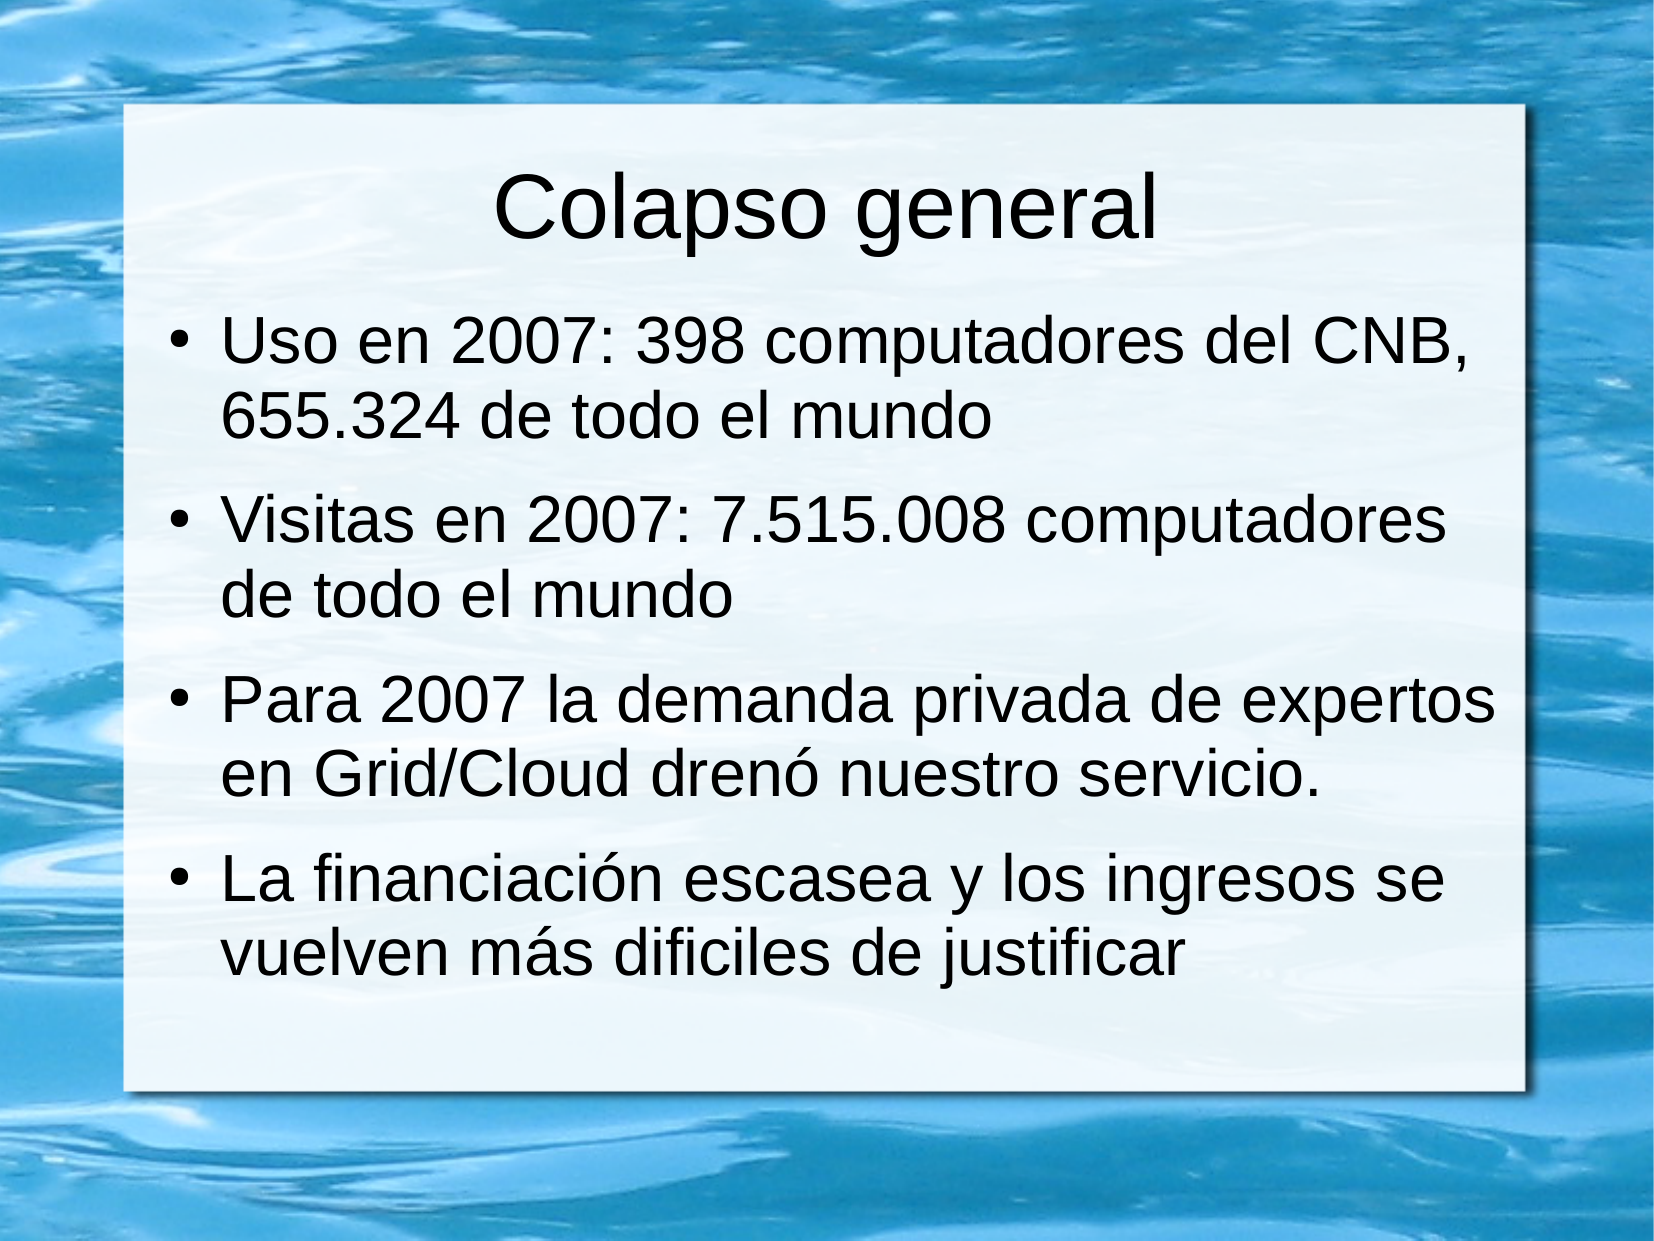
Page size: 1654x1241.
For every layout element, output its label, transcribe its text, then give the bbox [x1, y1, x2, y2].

list Uso en 2007: 398 computadores del CNB, 655.324 de todo el mundo Visitas en 2007: 7.515.008 computadores de todo el mundo Para 2007 la demanda privada de expertos en Grid/Cloud drenó nuestro servicio. La financiación escasea y los ingresos se vuelven más dificiles de justificar [150, 303, 1509, 1108]
picture [0, 0, 1654, 1241]
title Colapso general [147, 125, 1506, 288]
